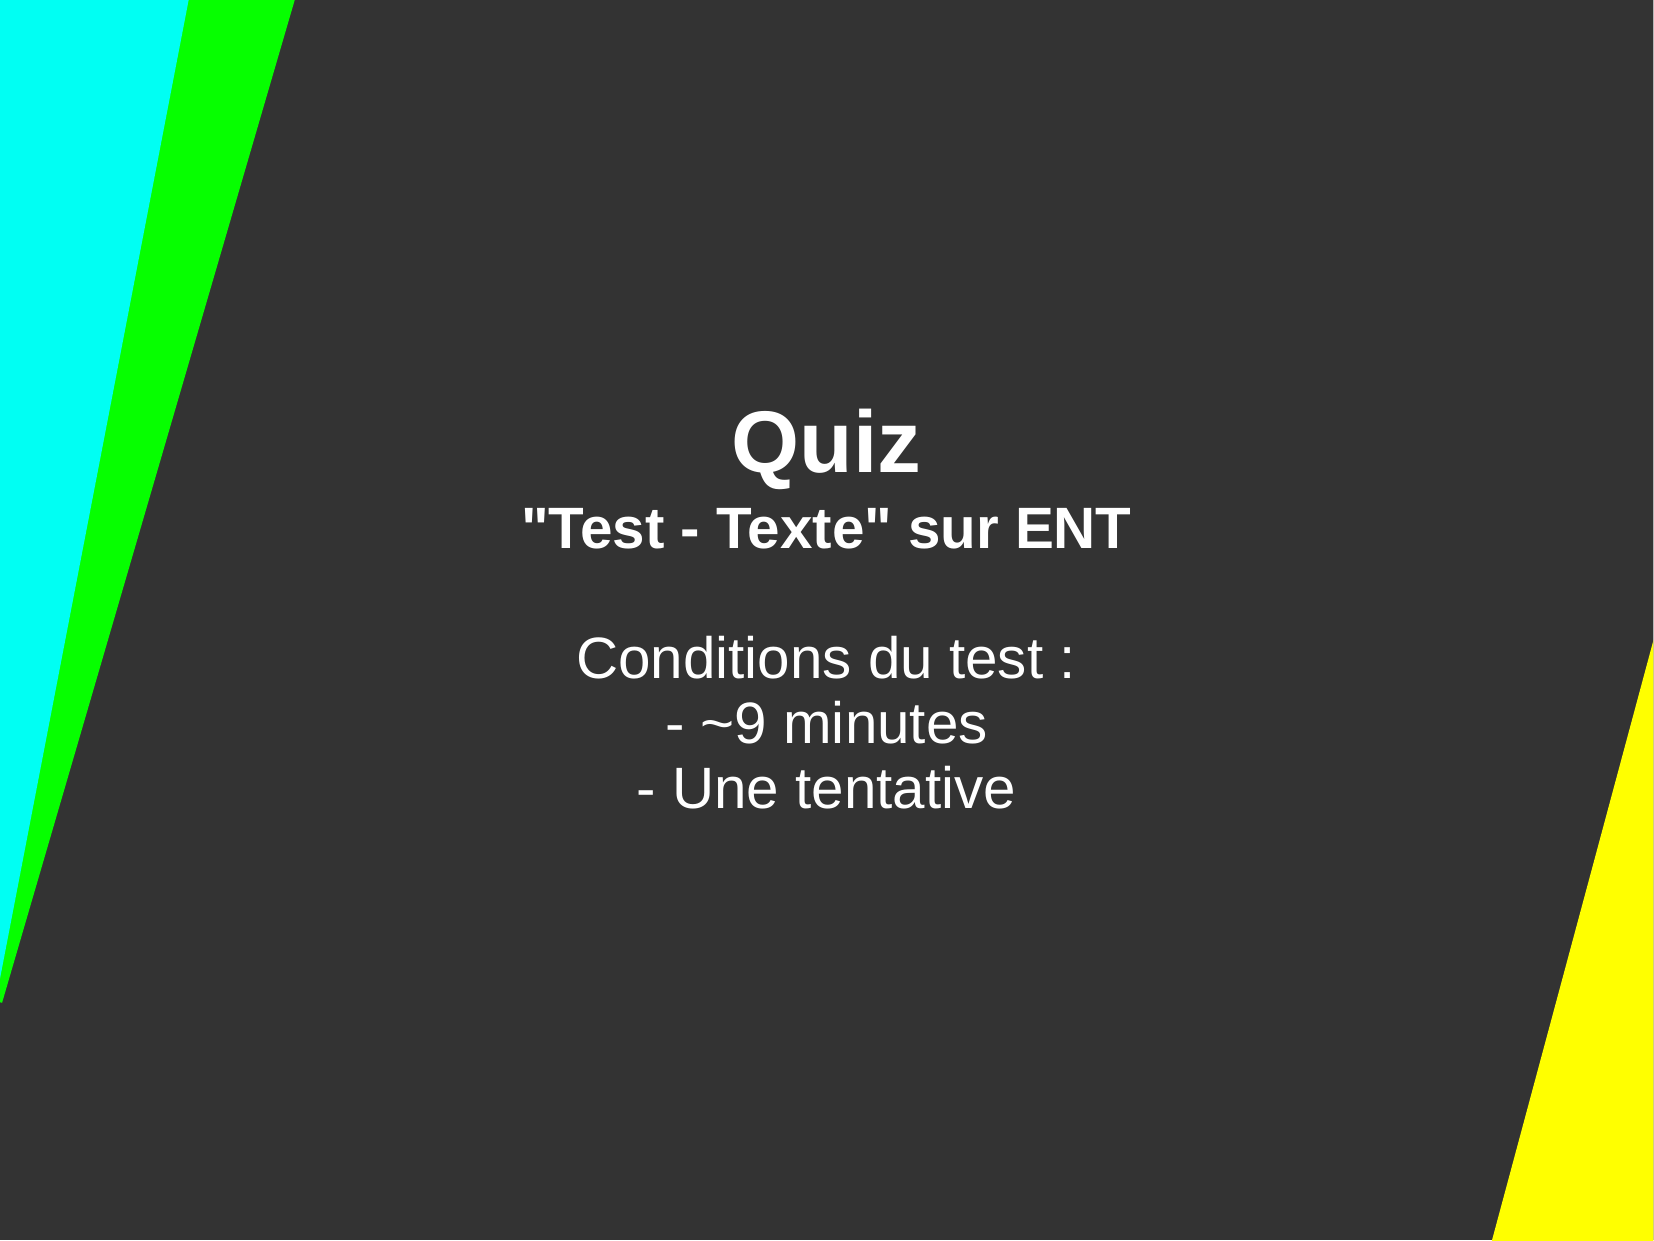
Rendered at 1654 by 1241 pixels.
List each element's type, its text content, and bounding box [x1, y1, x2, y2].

text_box [0, 0, 295, 1003]
title Quiz [94, 393, 1622, 495]
title "Test - Texte" sur ENT Conditions du test : - ~9 minutes - Une tentative [31, 495, 1622, 886]
text_box [1491, 638, 1654, 1241]
